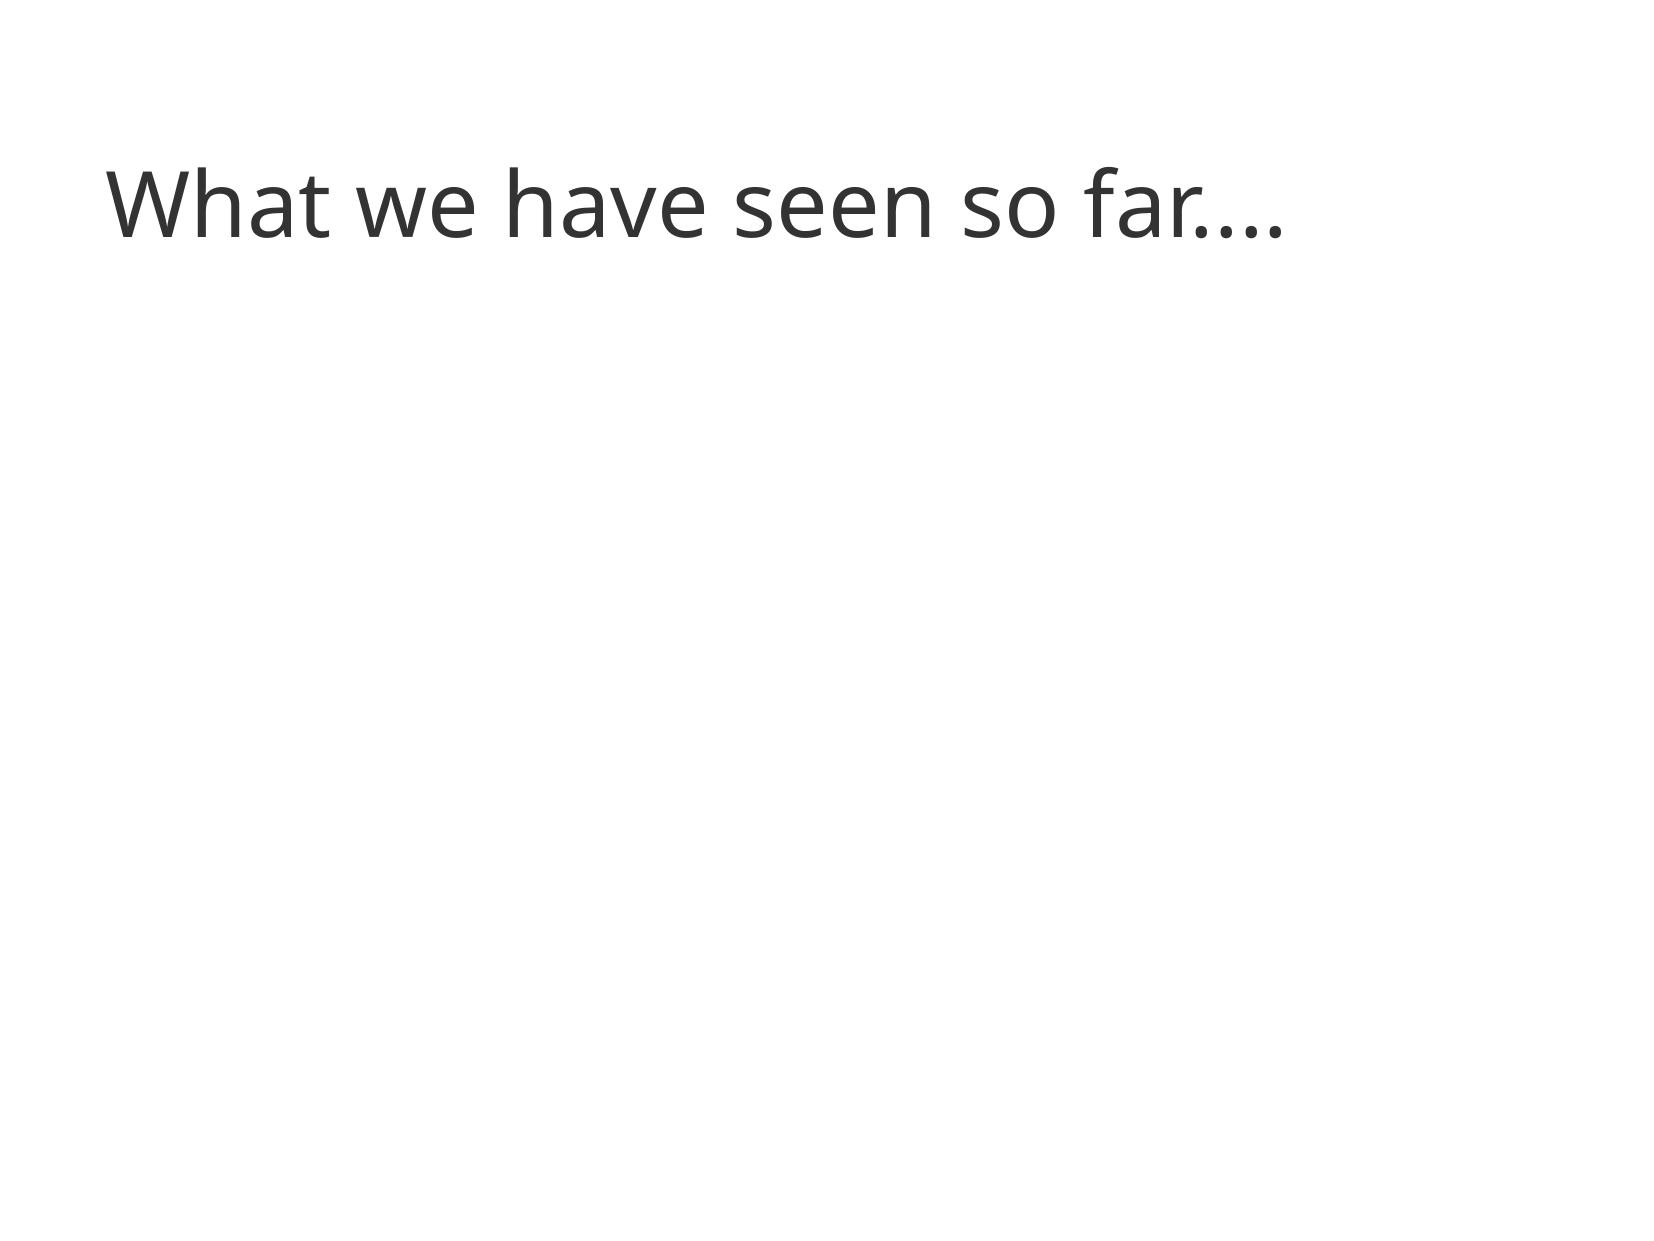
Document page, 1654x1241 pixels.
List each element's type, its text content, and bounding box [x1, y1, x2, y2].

title What we have seen so far.... [105, 72, 1594, 281]
